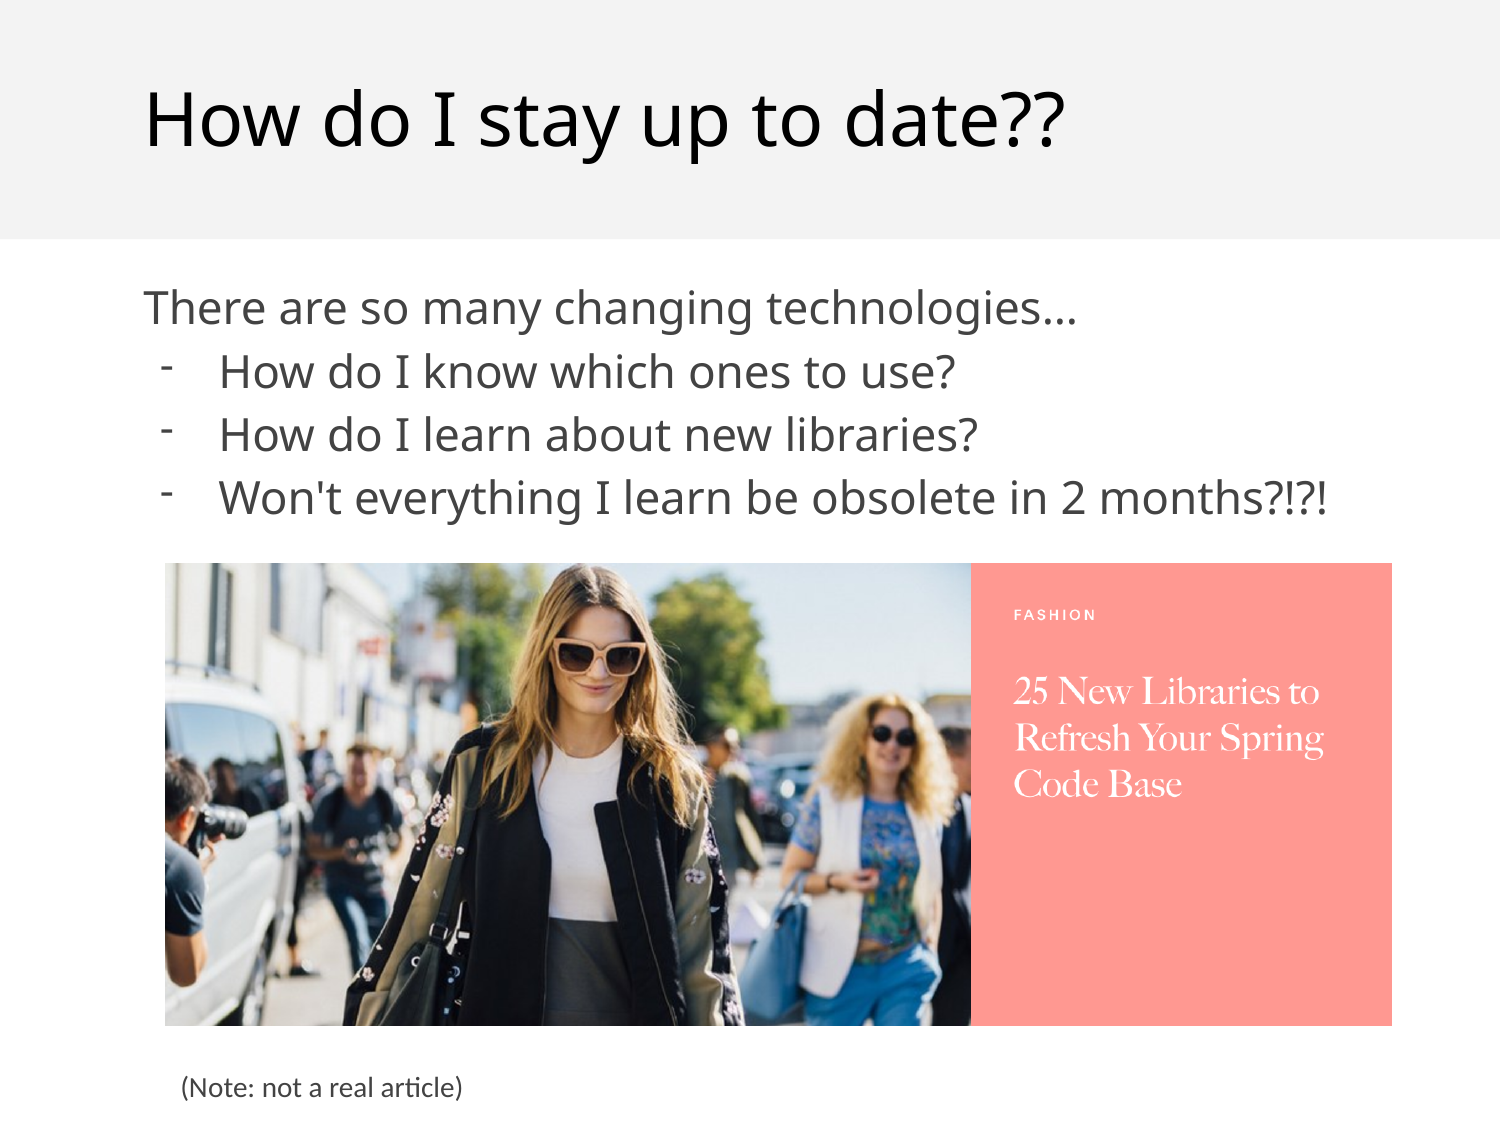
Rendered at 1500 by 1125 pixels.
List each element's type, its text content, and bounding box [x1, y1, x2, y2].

list There are so many changing technologies… How do I know which ones to use? How do I learn about new libraries? Won't everything I learn be obsolete in 2 months?!?! [128, 255, 1372, 1004]
picture [165, 563, 1392, 1026]
list (Note: not a real article) [165, 1047, 700, 1125]
title How do I stay up to date?? [128, 56, 1372, 183]
